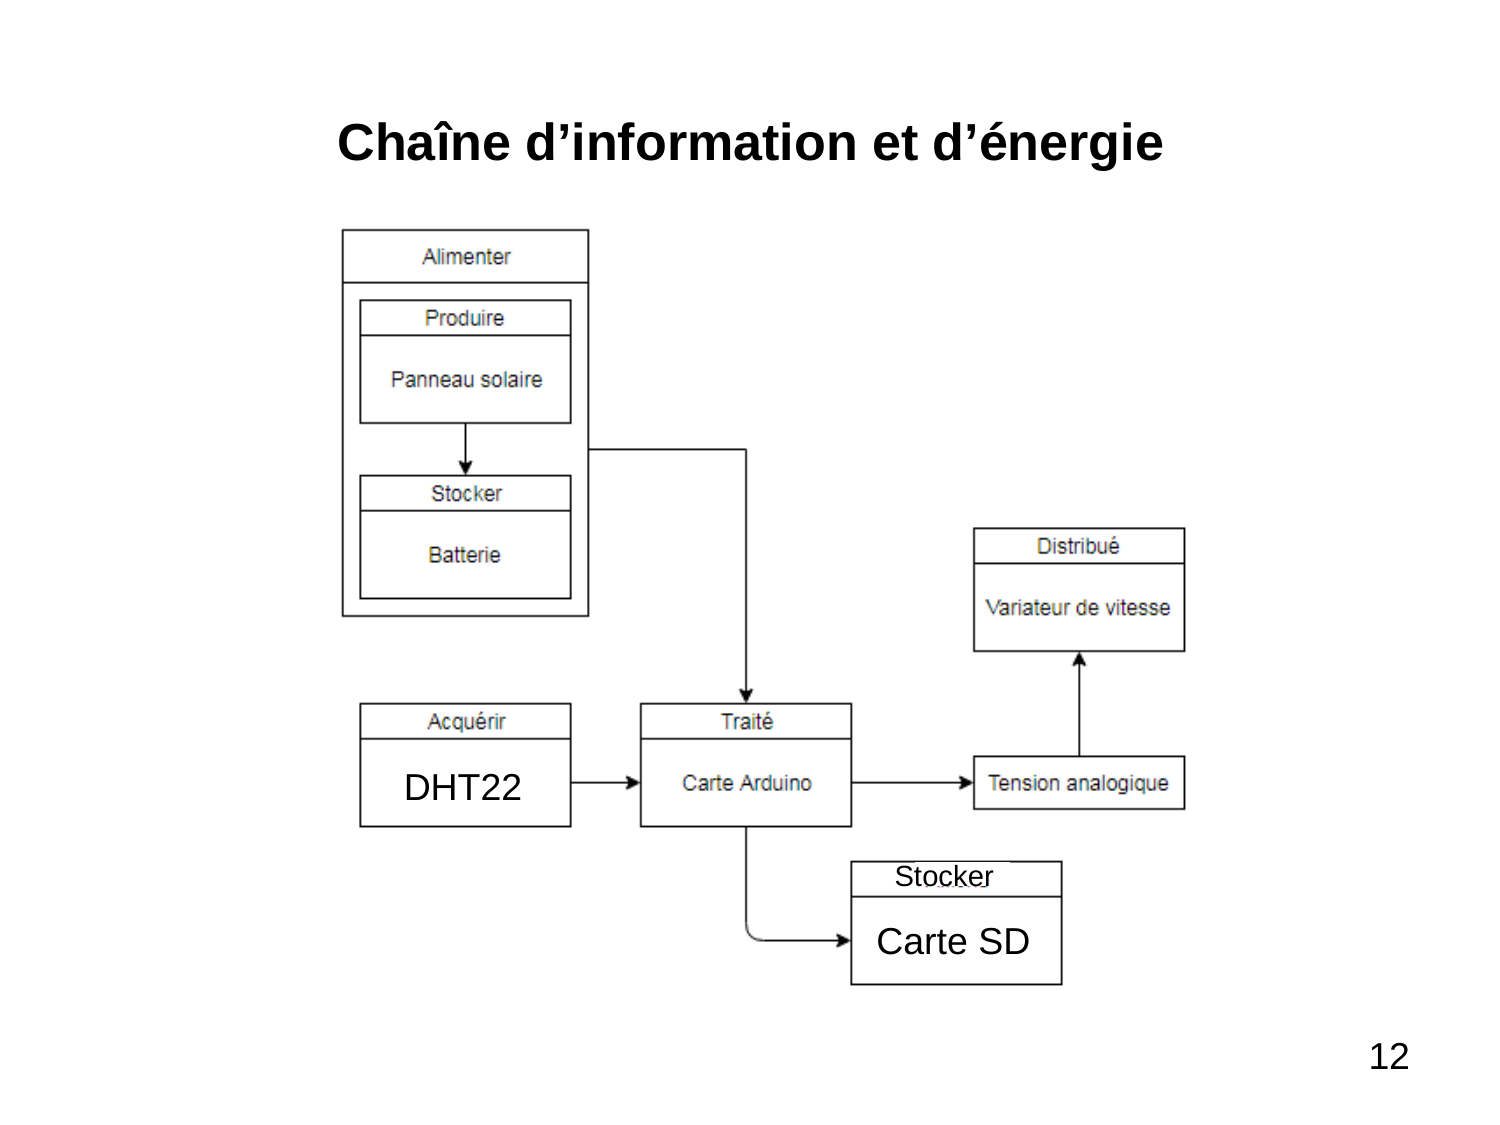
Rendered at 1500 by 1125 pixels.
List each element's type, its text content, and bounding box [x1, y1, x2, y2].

text_box Stocker [879, 850, 1081, 901]
picture [330, 212, 1205, 1005]
text_box [383, 744, 538, 815]
text_box DHT22 [388, 755, 538, 815]
text_box Carte SD [861, 909, 1046, 970]
text_box Chaîne d’information et d’énergie [1, 100, 1500, 179]
